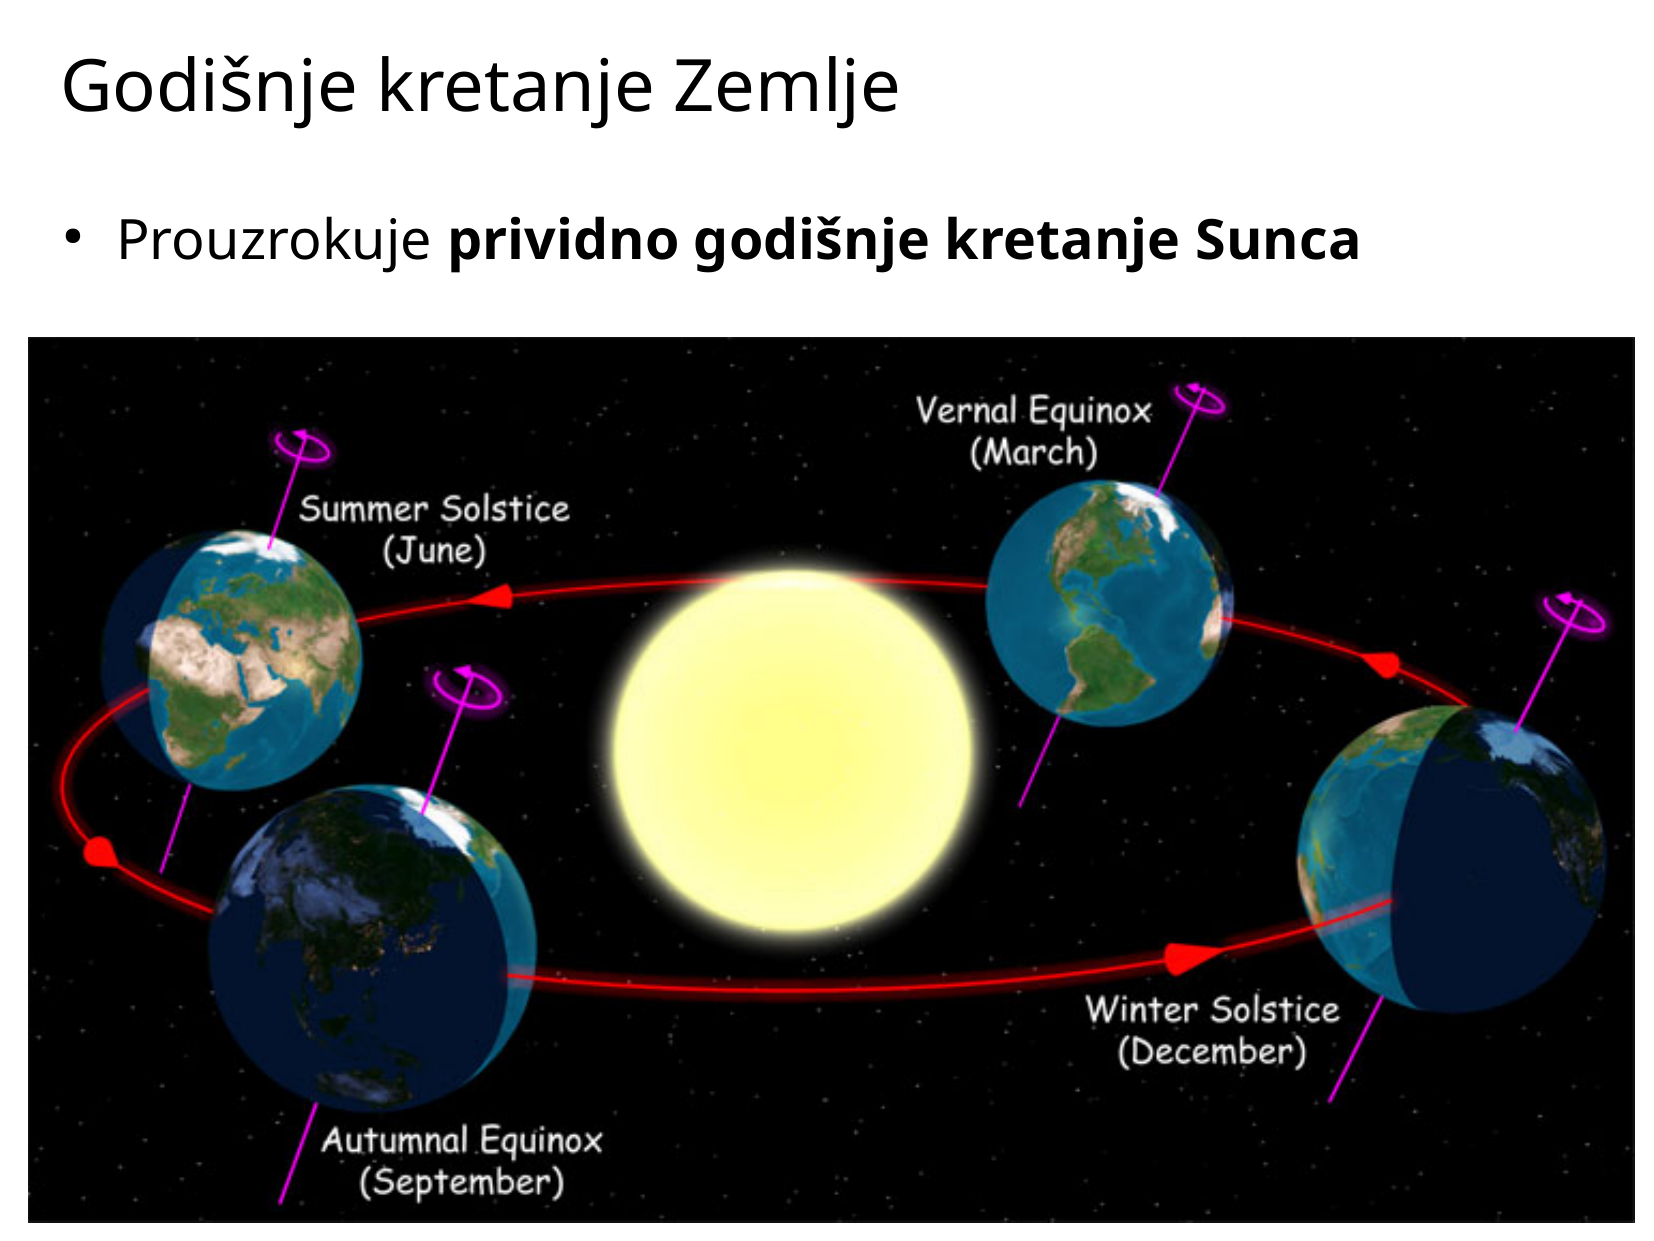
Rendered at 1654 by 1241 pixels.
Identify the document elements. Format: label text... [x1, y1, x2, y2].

title Godišnje kretanje Zemlje [59, 17, 1648, 150]
list Prouzrokuje prividno godišnje kretanje Sunca [45, 199, 1635, 337]
picture [28, 337, 1635, 1223]
